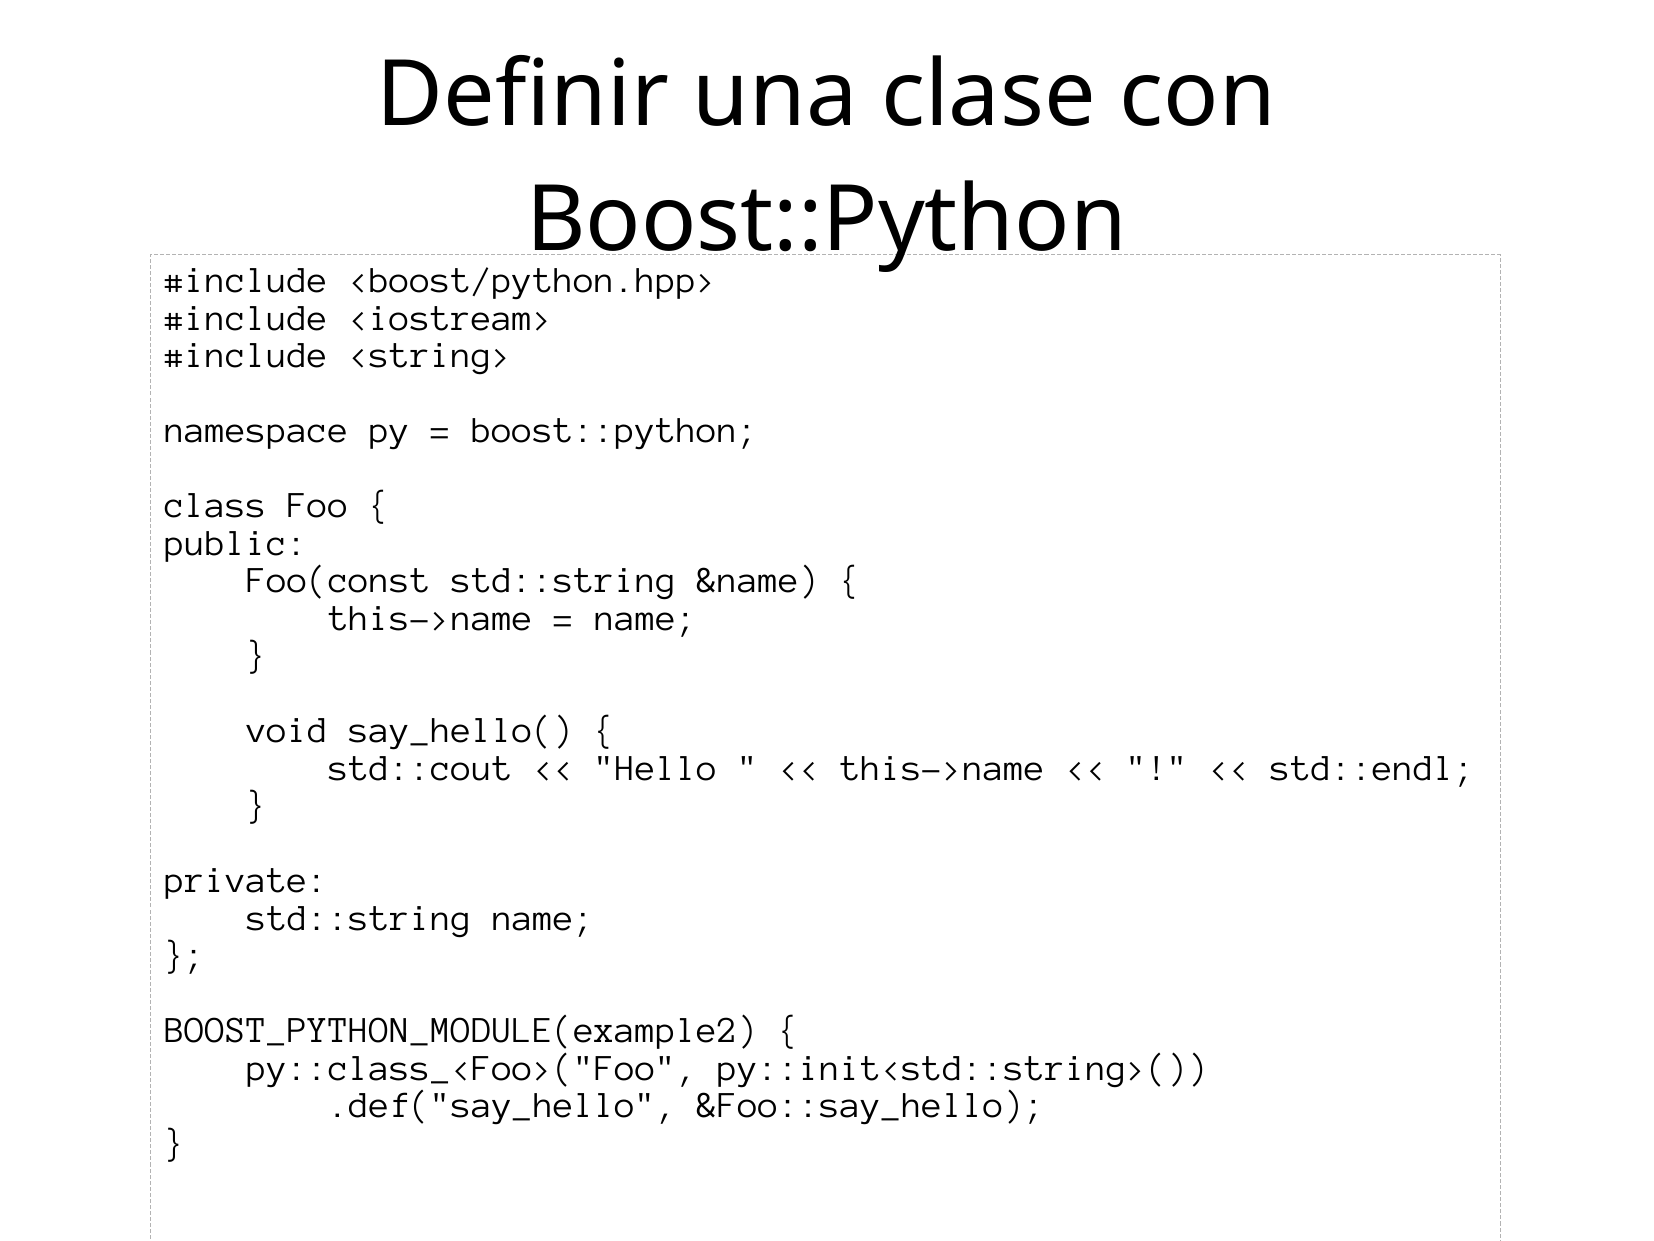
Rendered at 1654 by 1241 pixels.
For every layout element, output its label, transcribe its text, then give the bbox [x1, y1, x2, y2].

title Definir una clase con Boost::Python [82, 49, 1571, 257]
text_box #include <boost/python.hpp> #include <iostream> #include <string> namespace py = boost::python; class Foo { public: Foo(const std::string &name) { this->name = name; } void say_hello() { std::cout << "Hello " << this->name << "!" << std::endl; } private: std::string name; }; BOOST_PYTHON_MODULE(example2) { py::class_<Foo>("Foo", py::init<std::string>()) .def("say_hello", &Foo::say_hello); } [150, 257, 1501, 1170]
